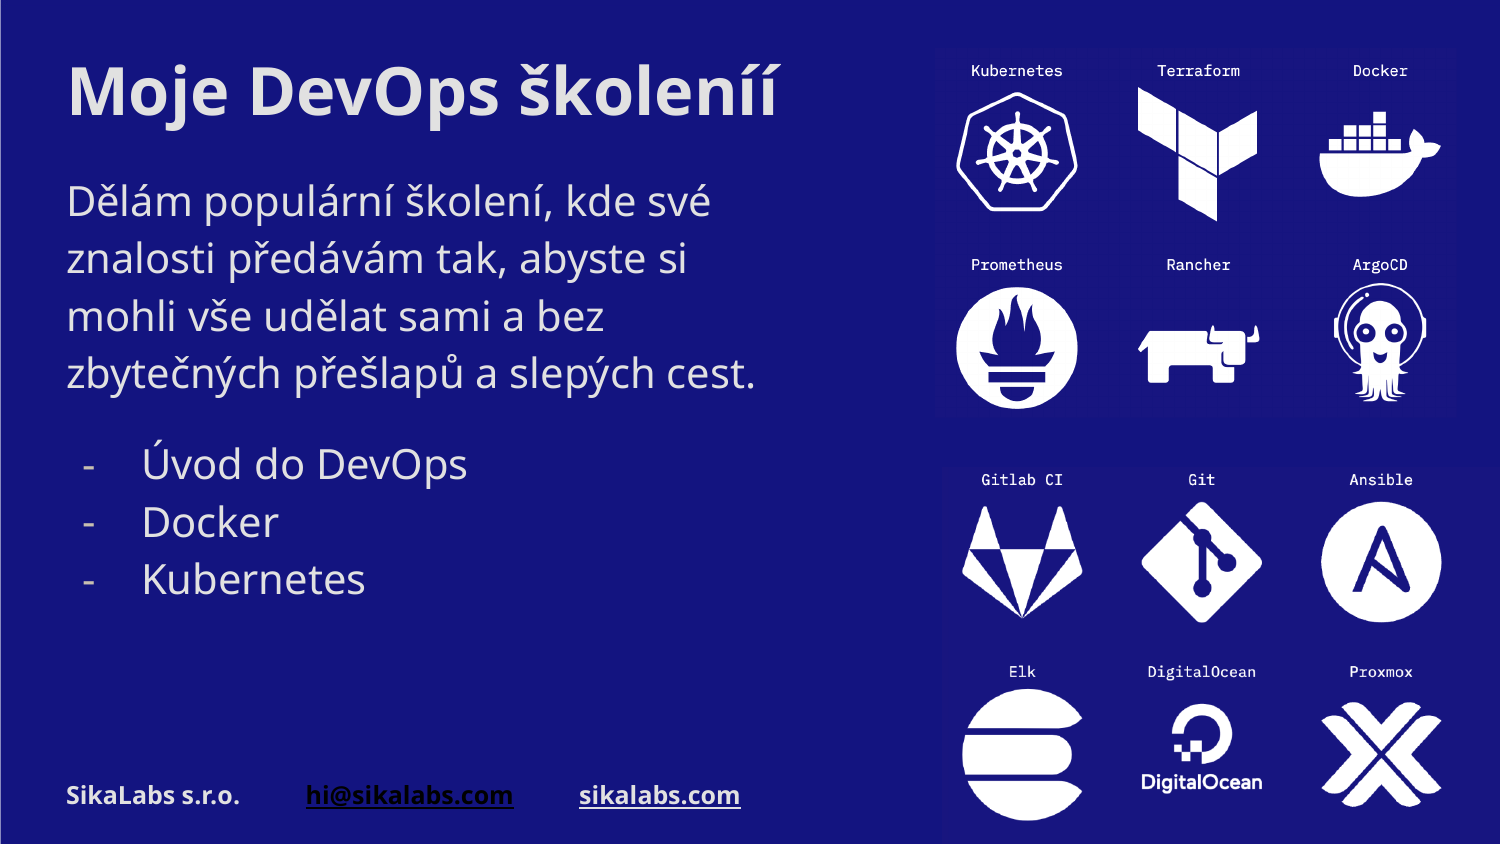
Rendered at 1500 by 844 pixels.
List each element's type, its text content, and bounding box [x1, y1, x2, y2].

list Dělám populární školení, kde své znalosti předávám tak, abyste si mohli vše udělat sami a bez zbytečných přešlapů a slepých cest. Úvod do DevOps Docker Kubernetes [51, 152, 808, 692]
picture [0, 0, 1500, 844]
title Moje DevOps školeníí [51, 33, 1449, 128]
